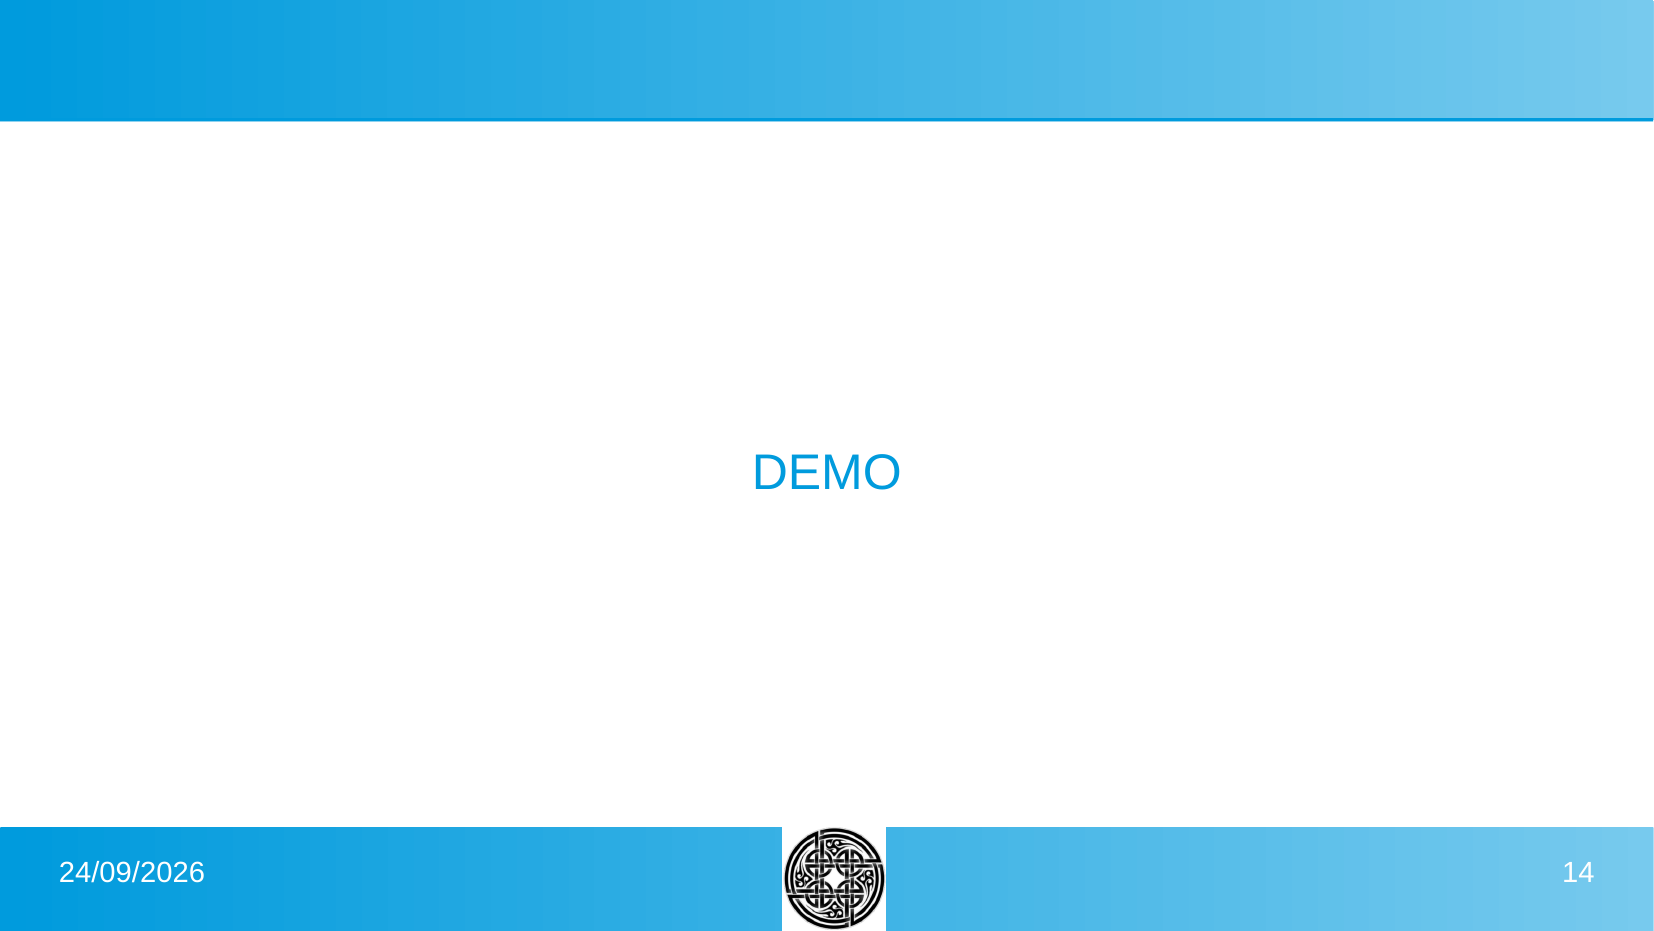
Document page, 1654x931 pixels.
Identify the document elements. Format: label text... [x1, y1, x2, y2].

list DEMO [59, 177, 1595, 768]
picture [782, 826, 886, 931]
